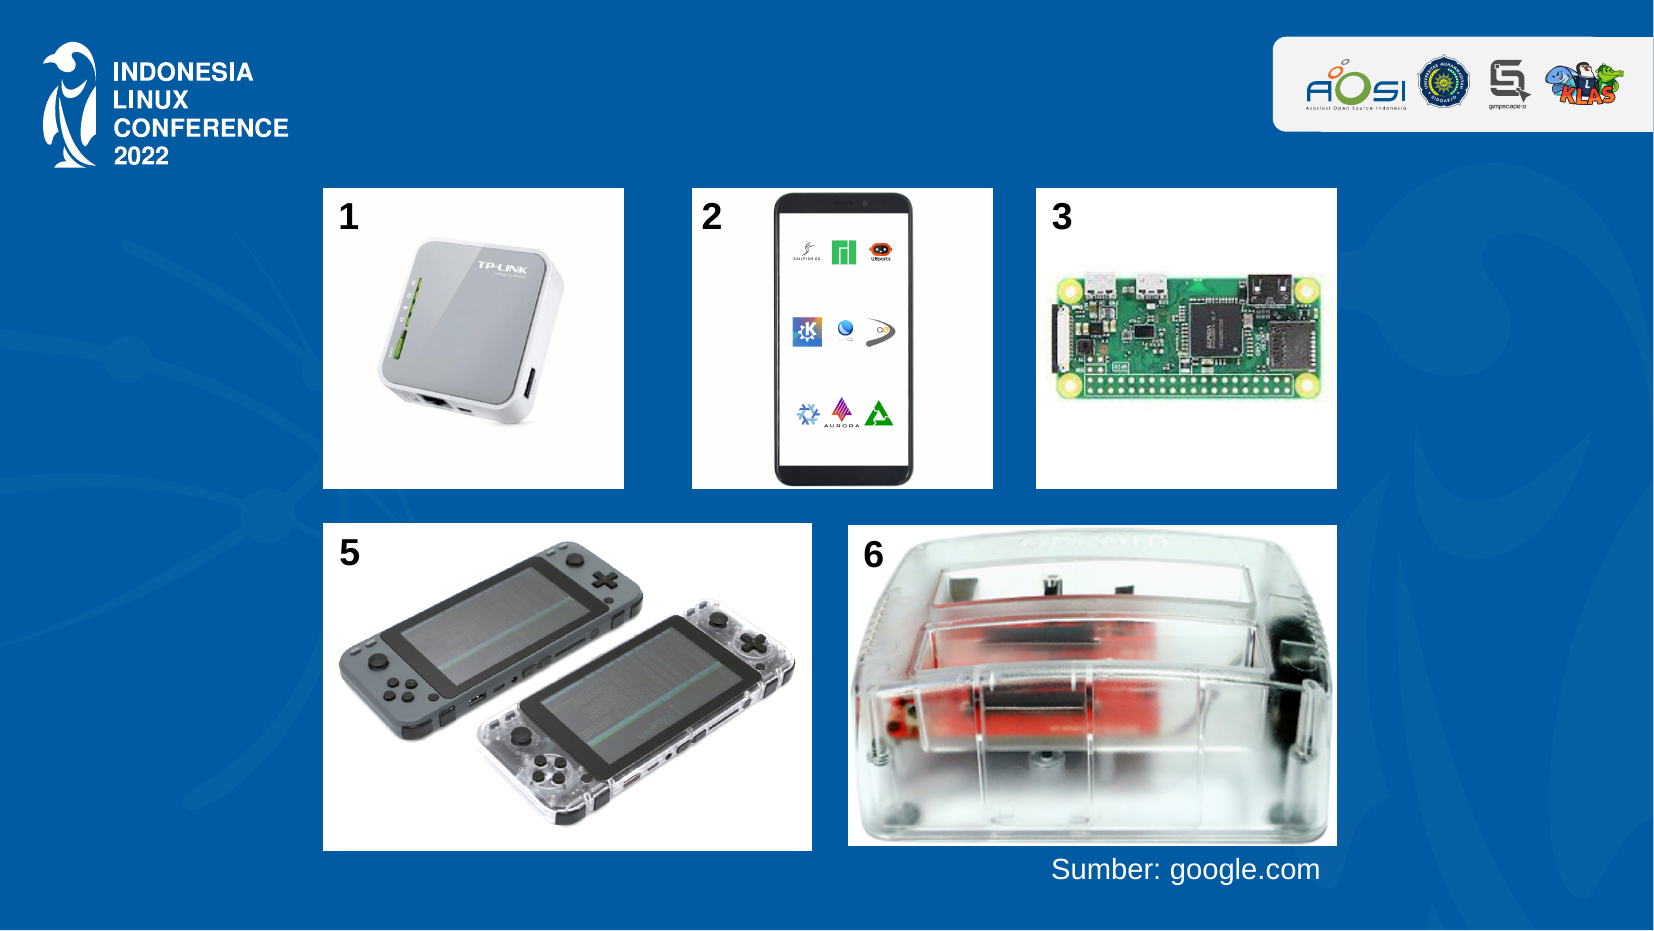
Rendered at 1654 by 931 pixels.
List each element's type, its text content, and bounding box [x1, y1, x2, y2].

picture [692, 188, 993, 489]
text_box 2 [686, 188, 738, 246]
text_box 5 [324, 523, 376, 581]
picture [848, 525, 1337, 846]
text_box 6 [848, 525, 899, 583]
picture [323, 188, 624, 489]
picture [1545, 62, 1624, 105]
text_box Sumber: google.com [1036, 845, 1337, 893]
picture [1036, 188, 1337, 489]
picture [323, 523, 812, 851]
picture [1417, 54, 1471, 108]
text_box 3 [1037, 188, 1088, 246]
text_box 1 [323, 188, 374, 246]
